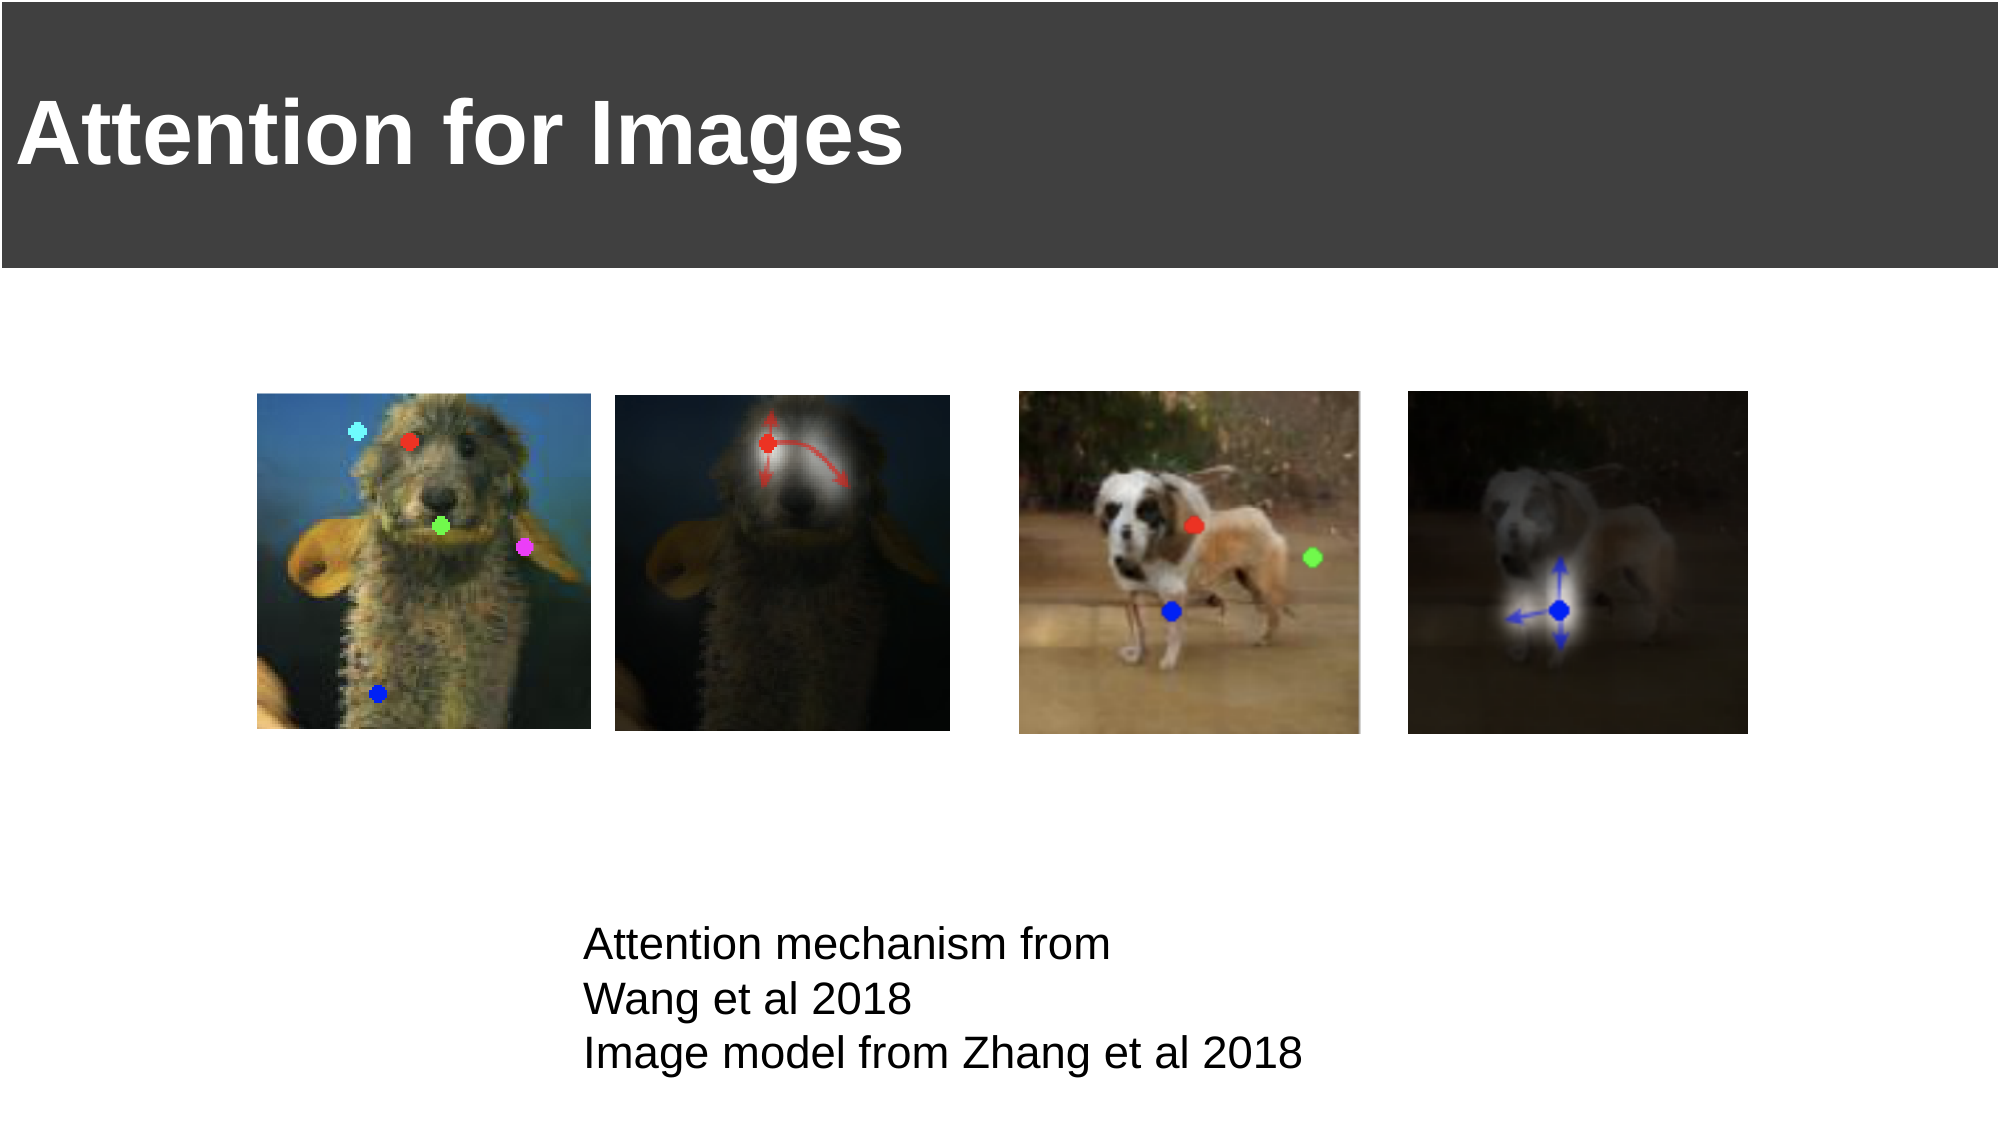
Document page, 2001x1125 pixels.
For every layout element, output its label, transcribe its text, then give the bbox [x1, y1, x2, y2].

picture [240, 374, 975, 751]
text_box Attention mechanism from Wang et al 2018 Image model from Zhang et al 2018 [577, 907, 1533, 1085]
picture [1408, 391, 1748, 734]
picture [1019, 391, 1361, 734]
title Attention for Images [0, 0, 2000, 271]
